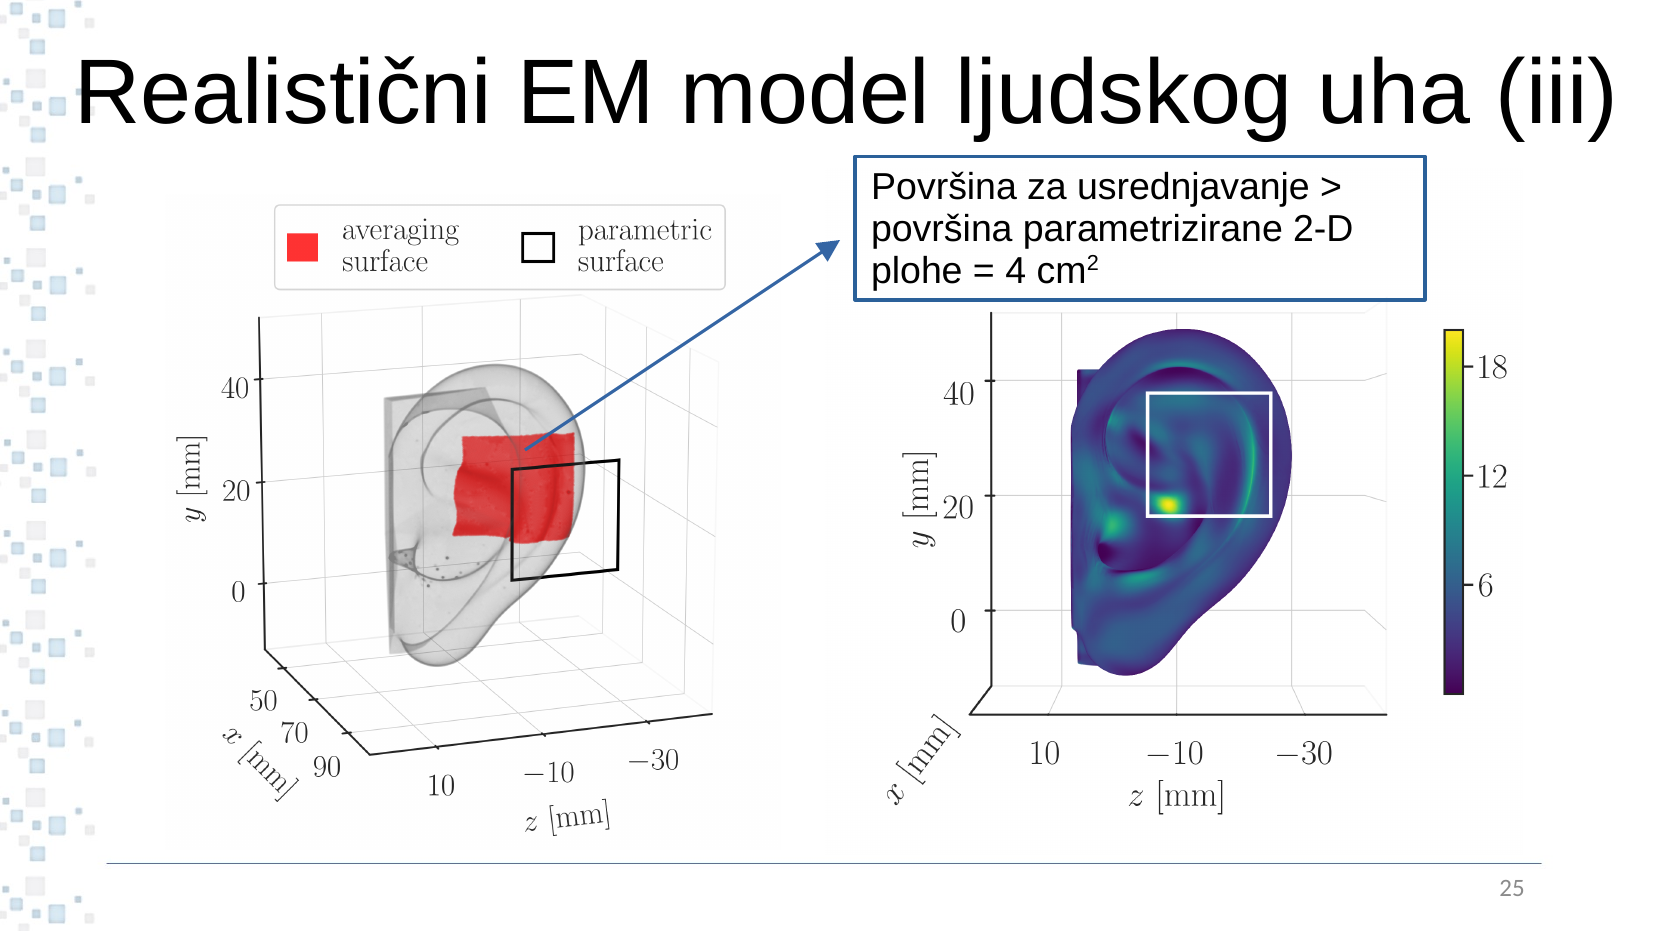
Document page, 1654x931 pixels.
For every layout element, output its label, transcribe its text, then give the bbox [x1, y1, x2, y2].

picture [0, 0, 1654, 931]
title Realistični EM model ljudskog uha (iii) [60, 0, 1636, 184]
text_box Površina za usrednjavanje > površina parametrizirane 2-D plohe = 4 cm2 [855, 156, 1426, 301]
